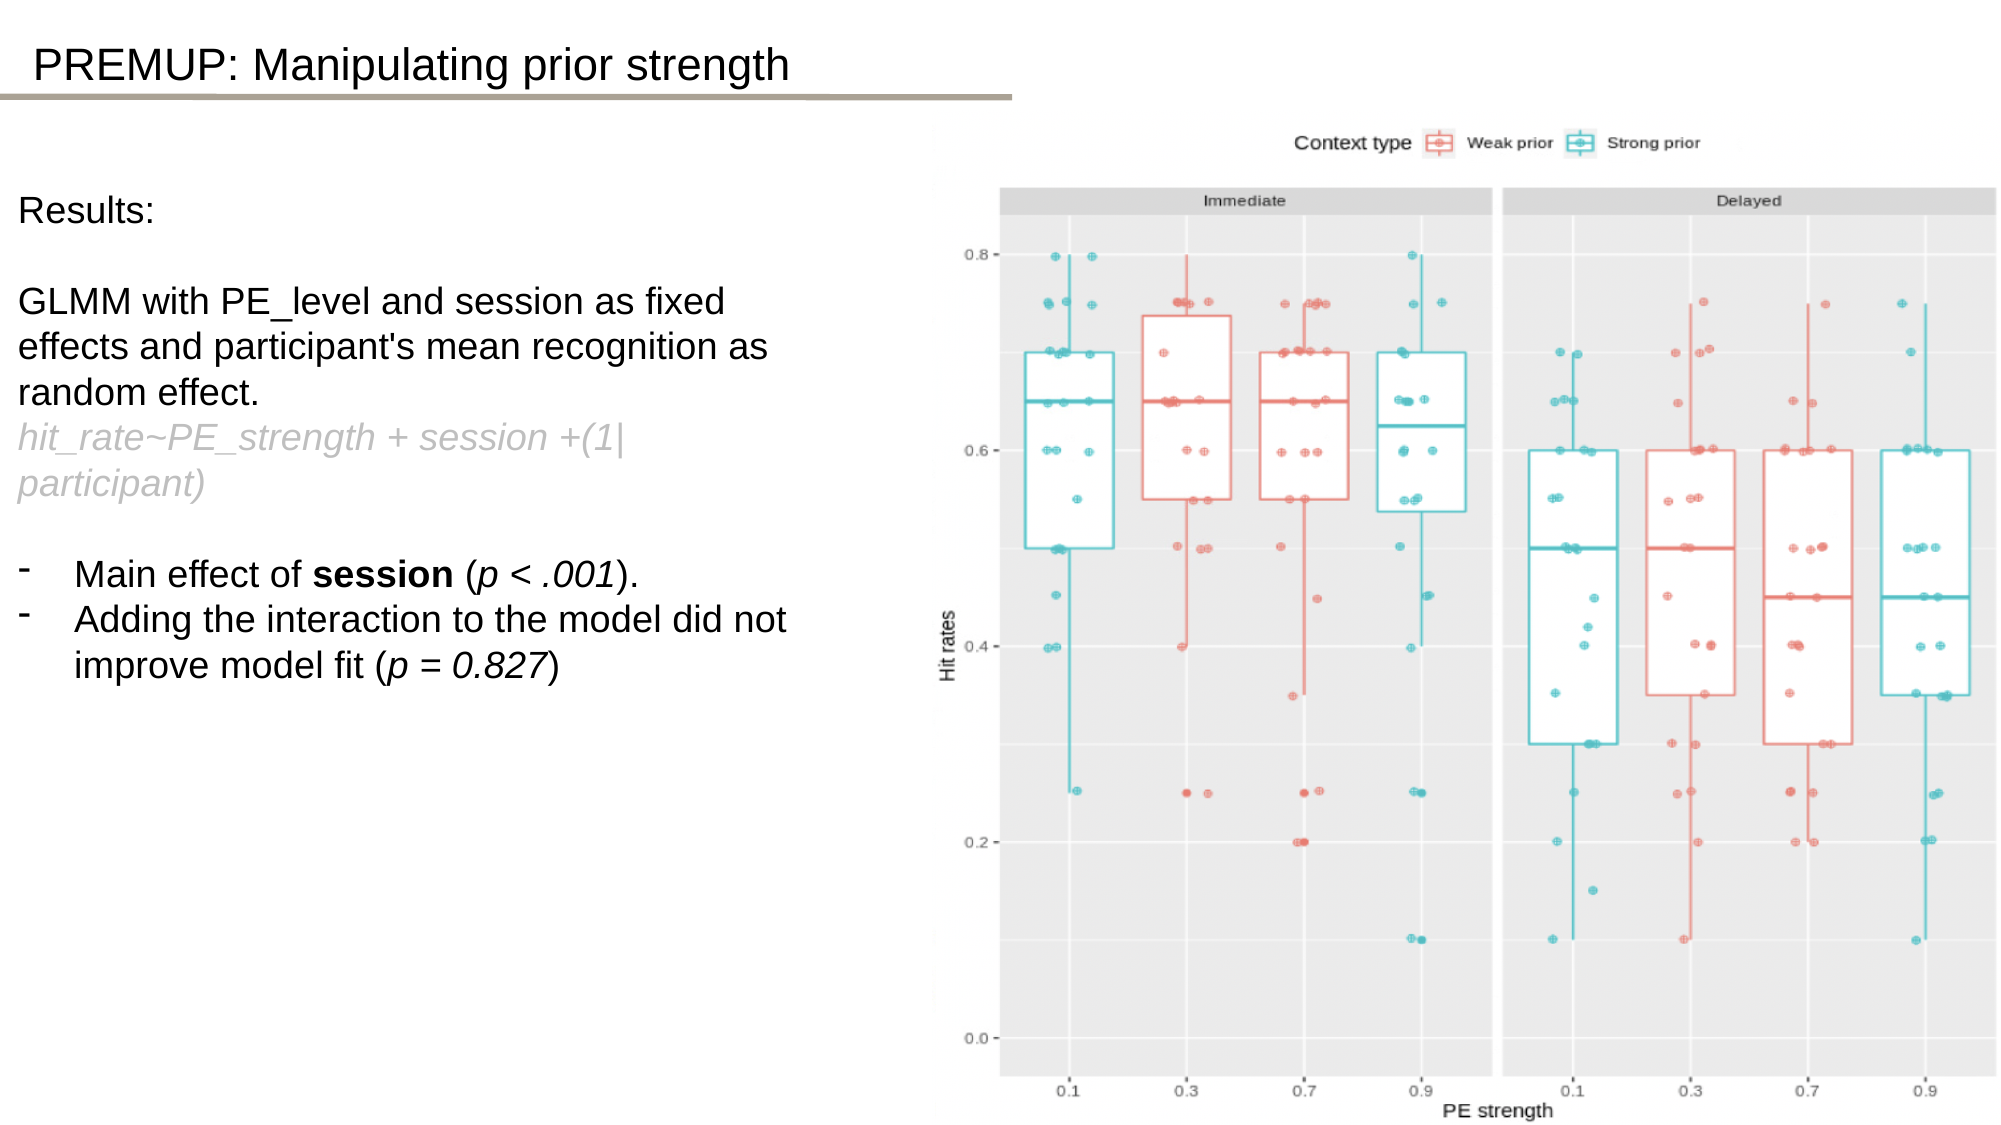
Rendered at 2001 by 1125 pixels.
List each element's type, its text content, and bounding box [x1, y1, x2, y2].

text_box Results: GLMM with PE_level and session as fixed effects and participant's mean recognition as random effect. hit_rate~PE_strength + session +(1|participant) Main effect of session (p < .001). Adding the interaction to the model did not improve model fit (p = 0.827) [0, 174, 827, 725]
picture [932, 110, 2000, 1125]
text_box PREMUP: Manipulating prior strength [15, 27, 1921, 97]
